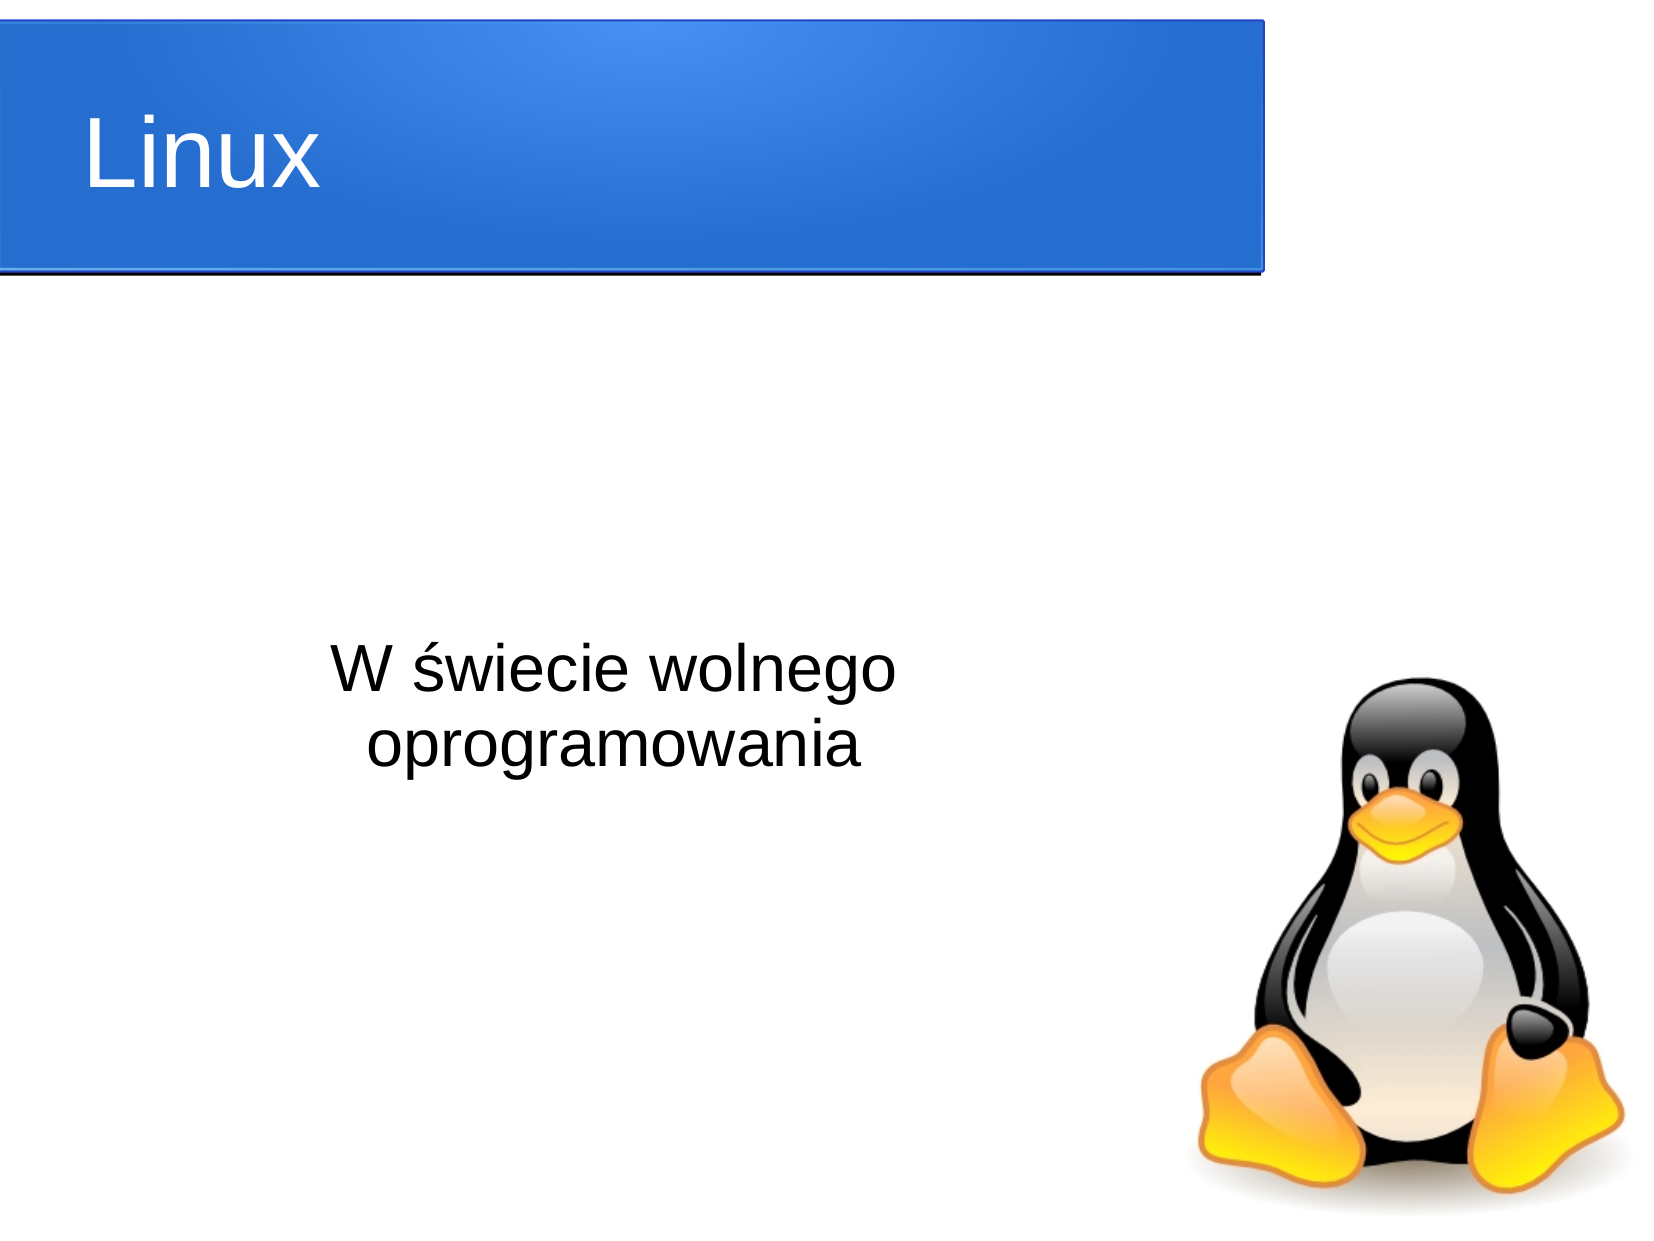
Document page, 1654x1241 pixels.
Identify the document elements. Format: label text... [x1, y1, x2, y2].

picture [1164, 654, 1654, 1241]
subtitle W świecie wolnego oprogramowania [82, 401, 1146, 1010]
title Linux [82, 49, 1250, 257]
